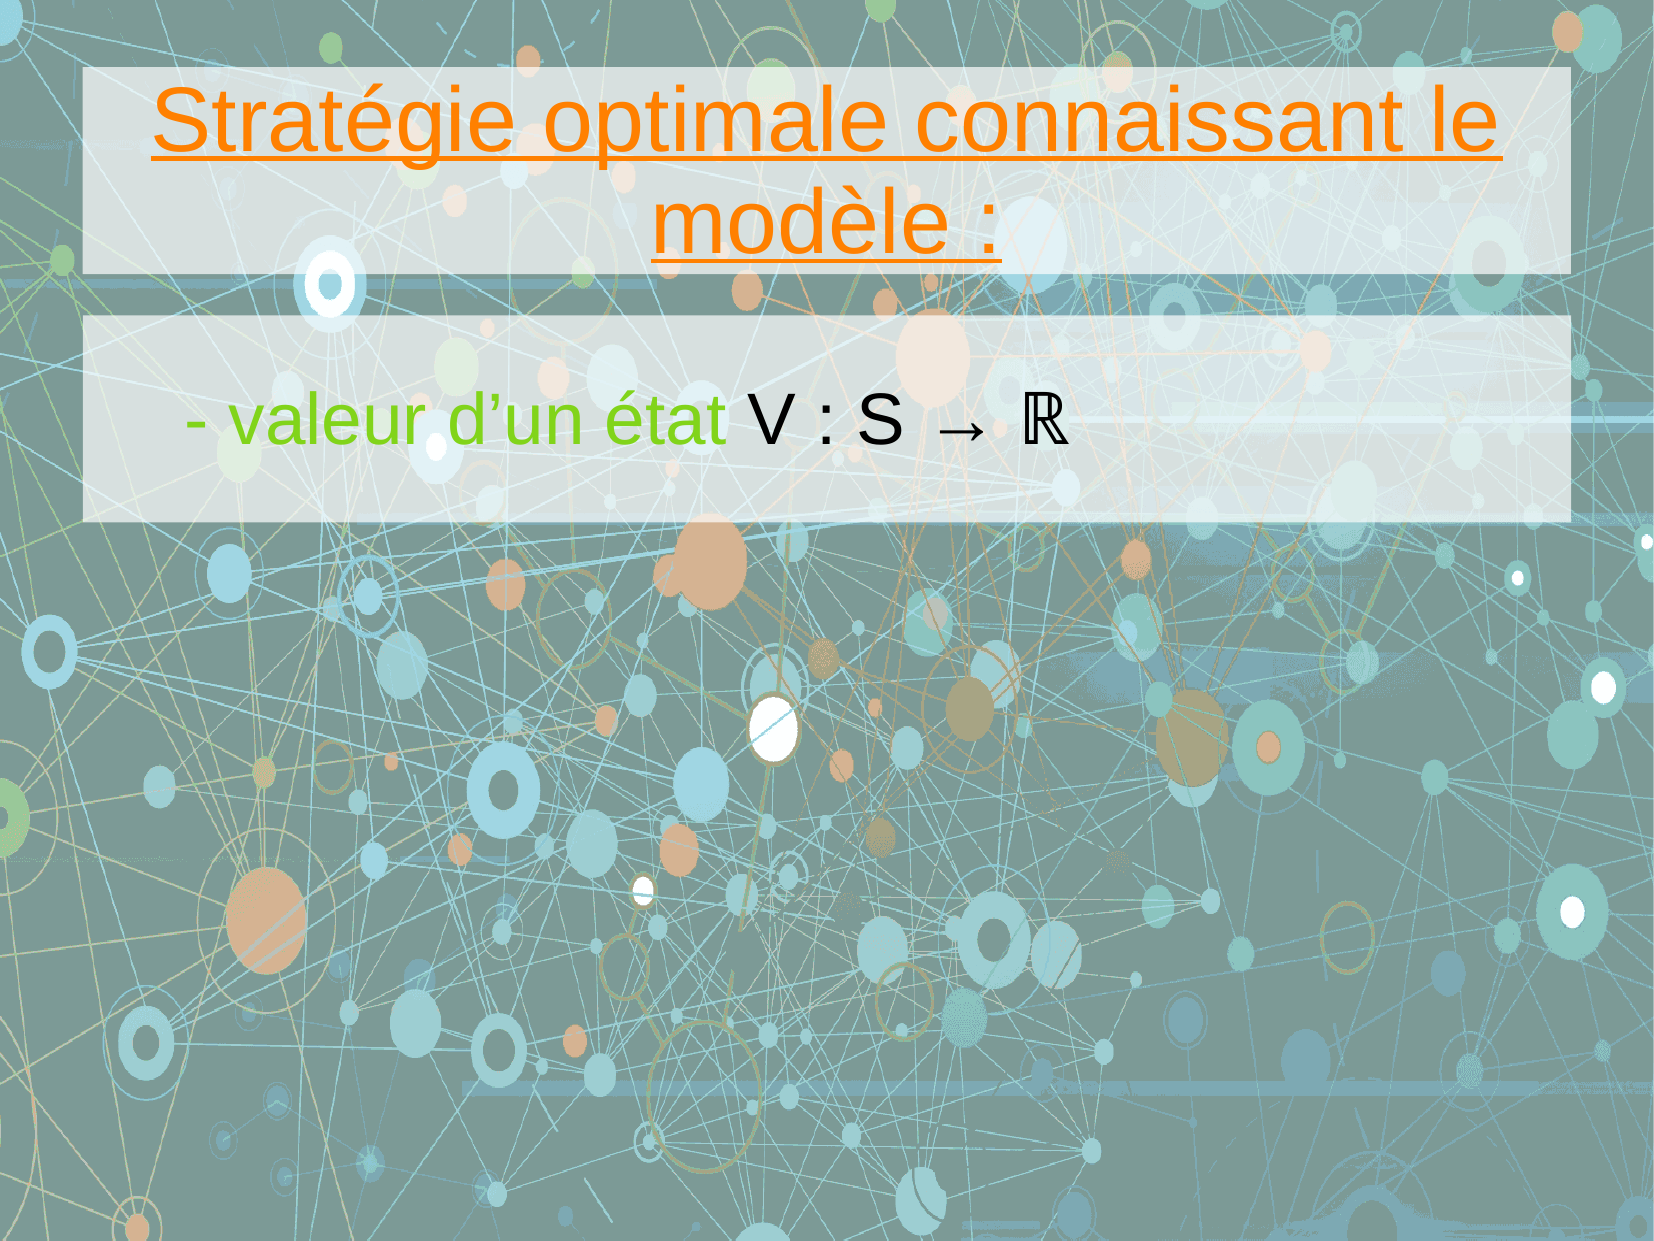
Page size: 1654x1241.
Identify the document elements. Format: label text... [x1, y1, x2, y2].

picture [0, 0, 1654, 1241]
title Stratégie optimale connaissant le modèle : [82, 67, 1571, 275]
title - valeur d’un état V : S → ℝ [82, 315, 1572, 523]
